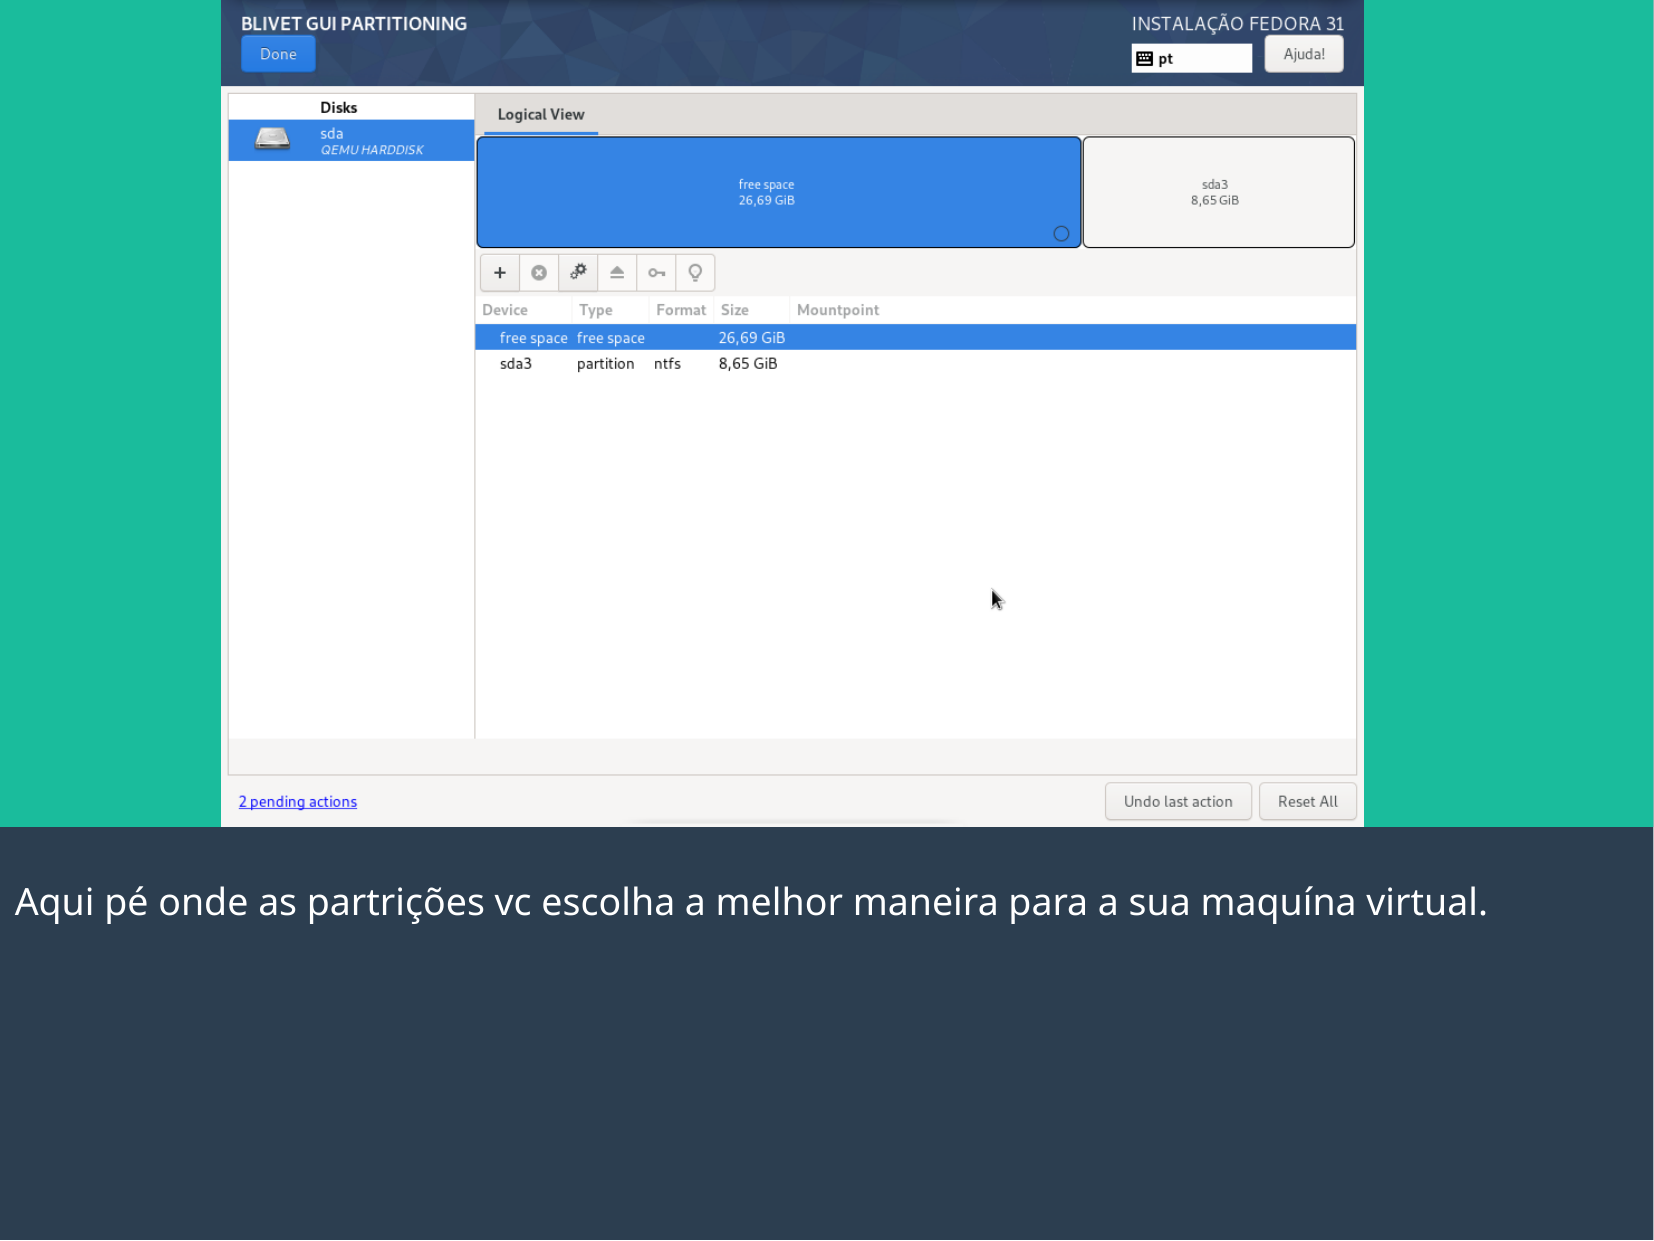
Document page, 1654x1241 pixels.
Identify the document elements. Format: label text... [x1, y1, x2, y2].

text_box Aqui pé onde as partrições vc escolha a melhor maneira para a sua maquína virtual. [0, 868, 1516, 971]
picture [221, 0, 1364, 827]
